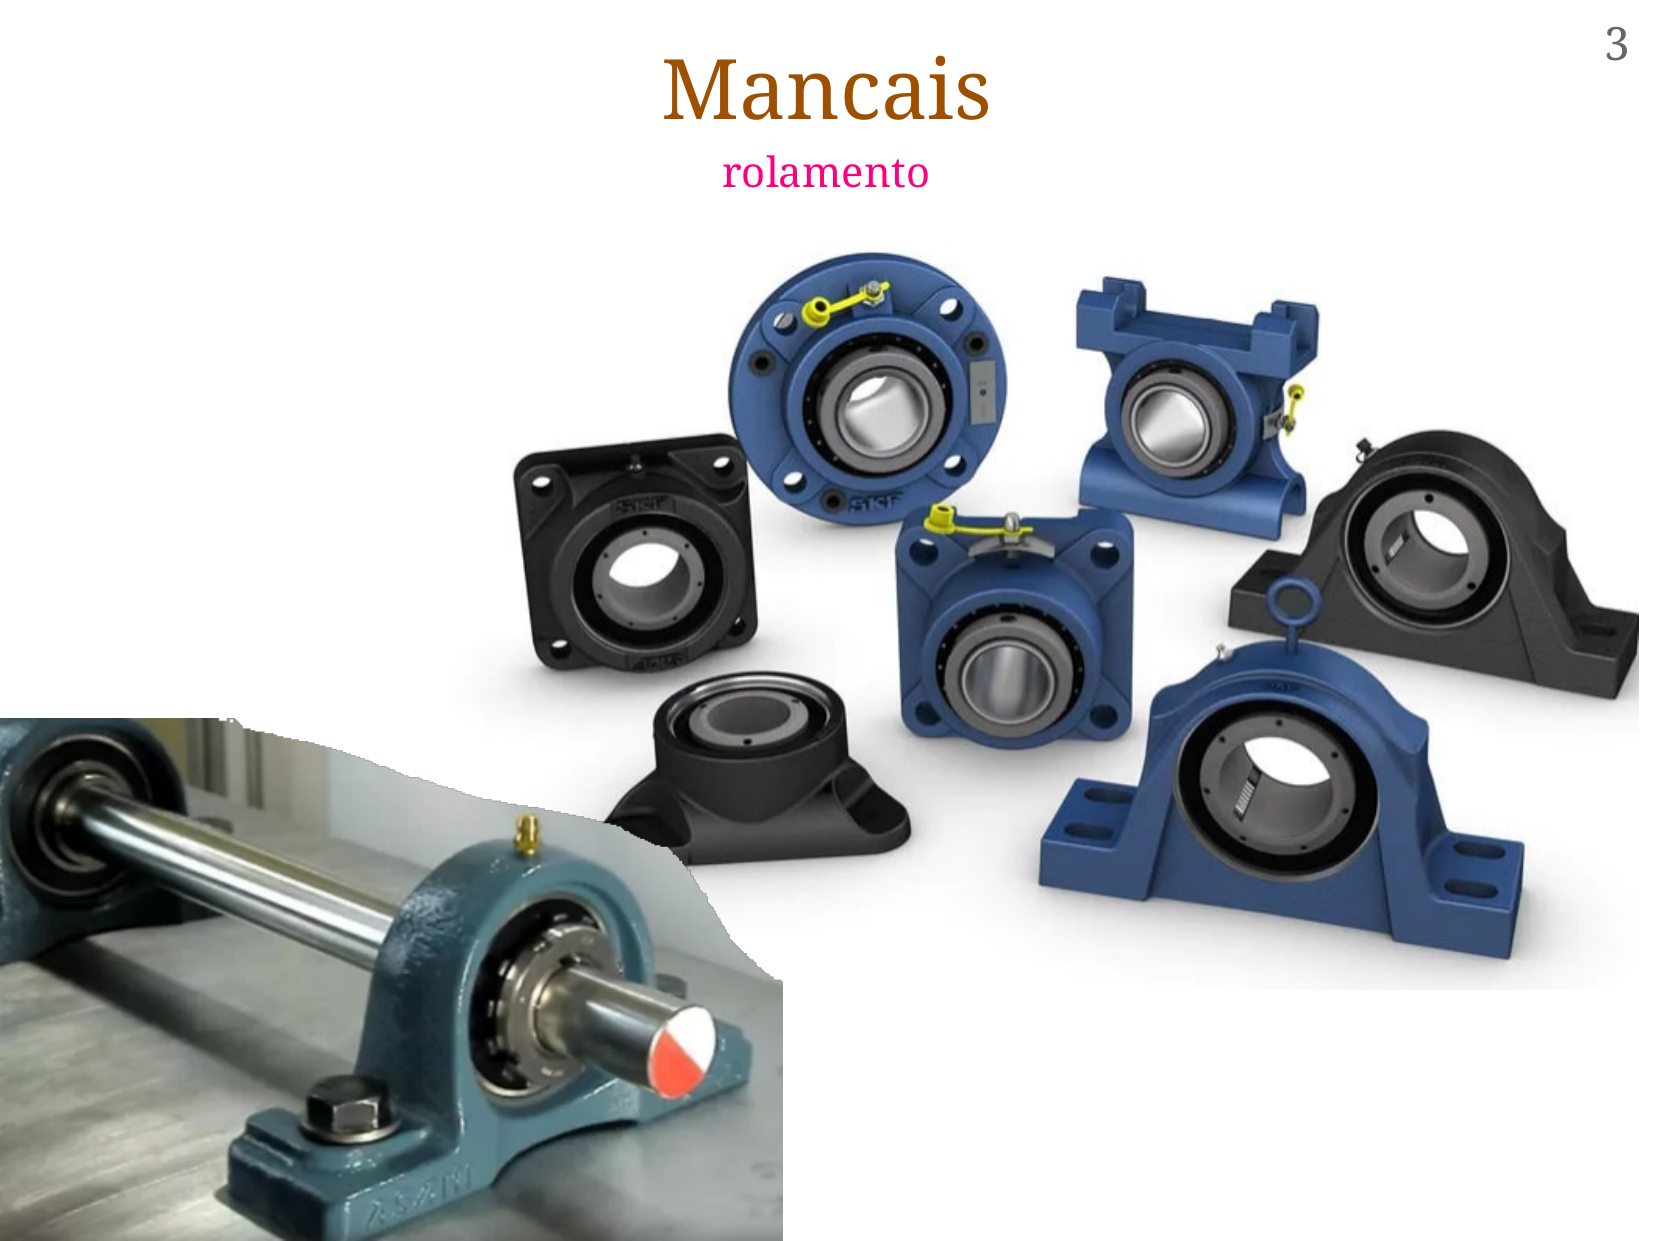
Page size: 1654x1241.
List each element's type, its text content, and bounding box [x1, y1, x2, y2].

text_box rolamento [707, 134, 945, 207]
picture [0, 239, 1639, 1241]
title Mancais [59, 29, 1595, 148]
